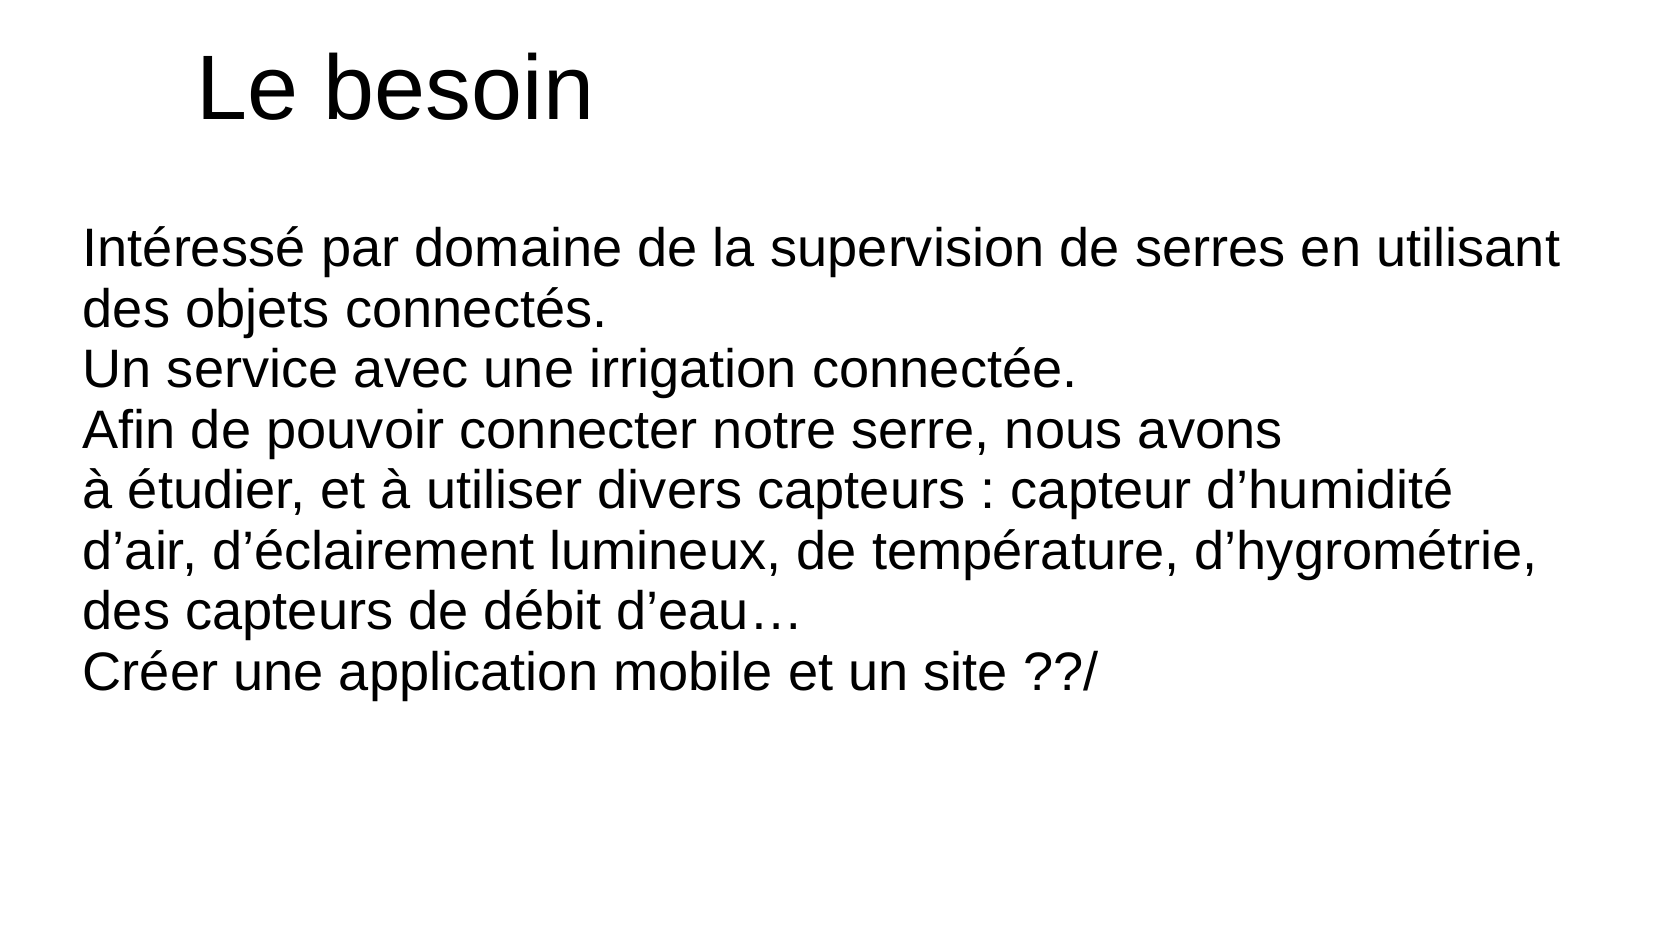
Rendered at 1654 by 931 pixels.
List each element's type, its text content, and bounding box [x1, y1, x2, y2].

subtitle Intéressé par domaine de la supervision de serres en utilisant des objets connectés. Un service avec une irrigation connectée. Afin de pouvoir connecter notre serre, nous avons à étudier, et à utiliser divers capteurs : capteur d’humidité d’air, d’éclairement lumineux, de température, d’hygrométrie, des capteurs de débit d’eau… Créer une application mobile et un site ??/ [82, 217, 1571, 852]
title Le besoin [35, 10, 756, 166]
